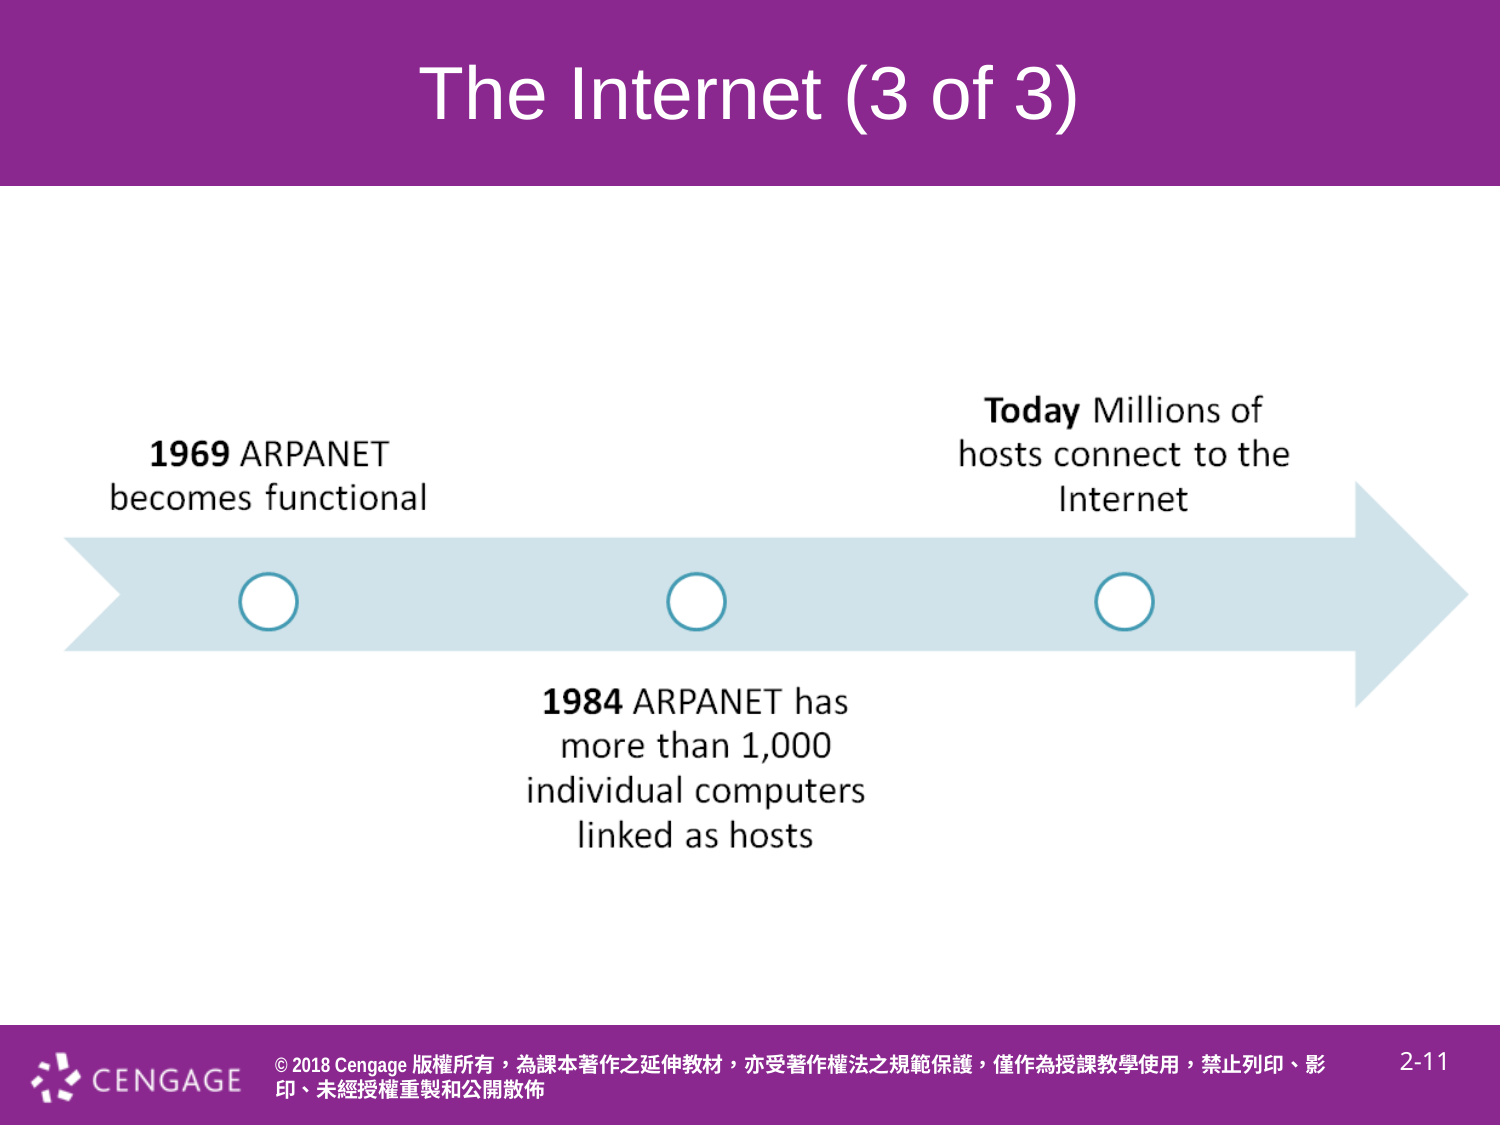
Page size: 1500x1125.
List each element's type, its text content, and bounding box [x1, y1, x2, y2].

title The Internet (3 of 3) [7, 4, 1493, 175]
picture [37, 357, 1475, 861]
picture [21, 1043, 246, 1111]
